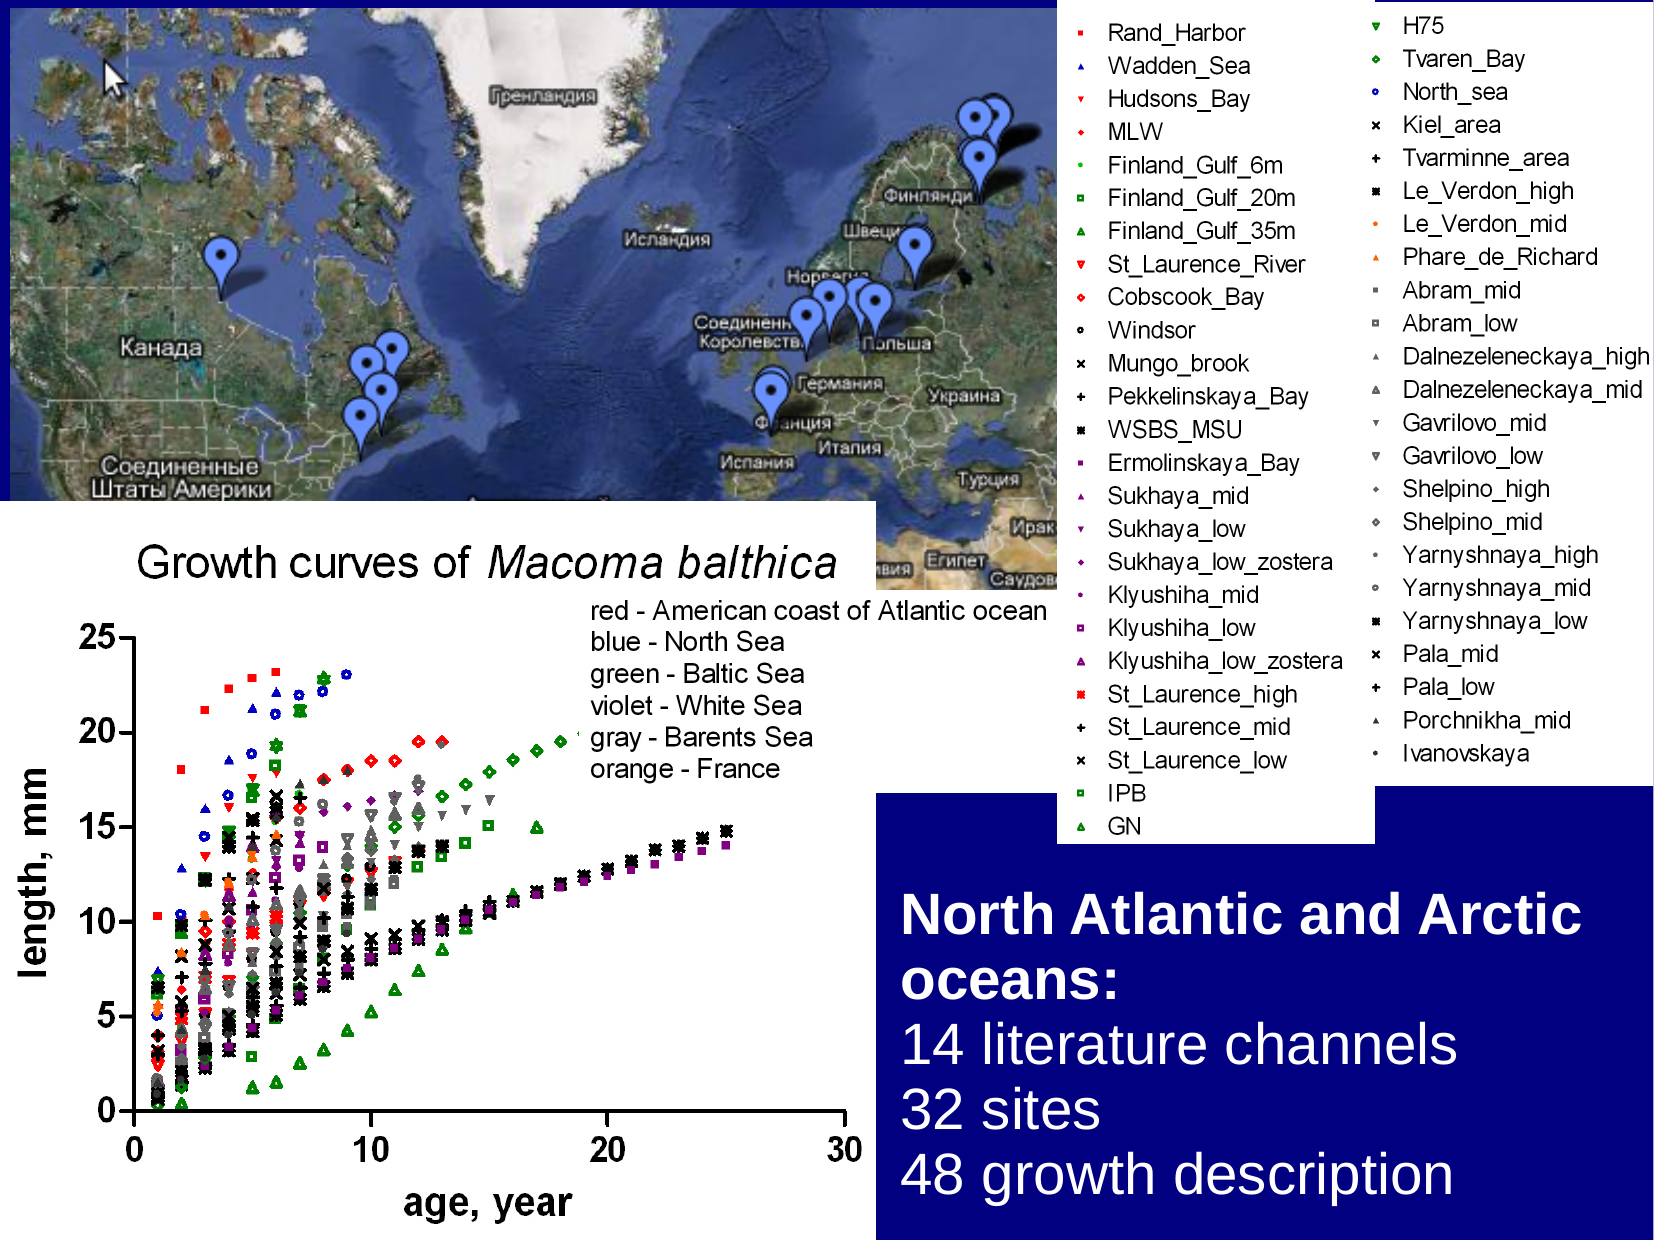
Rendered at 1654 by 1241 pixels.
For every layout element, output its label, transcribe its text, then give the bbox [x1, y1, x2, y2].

picture [0, 0, 1654, 1240]
text_box North Atlantic and Arctic oceans: 14 literature channels 32 sites 48 growth description [885, 874, 1654, 1214]
